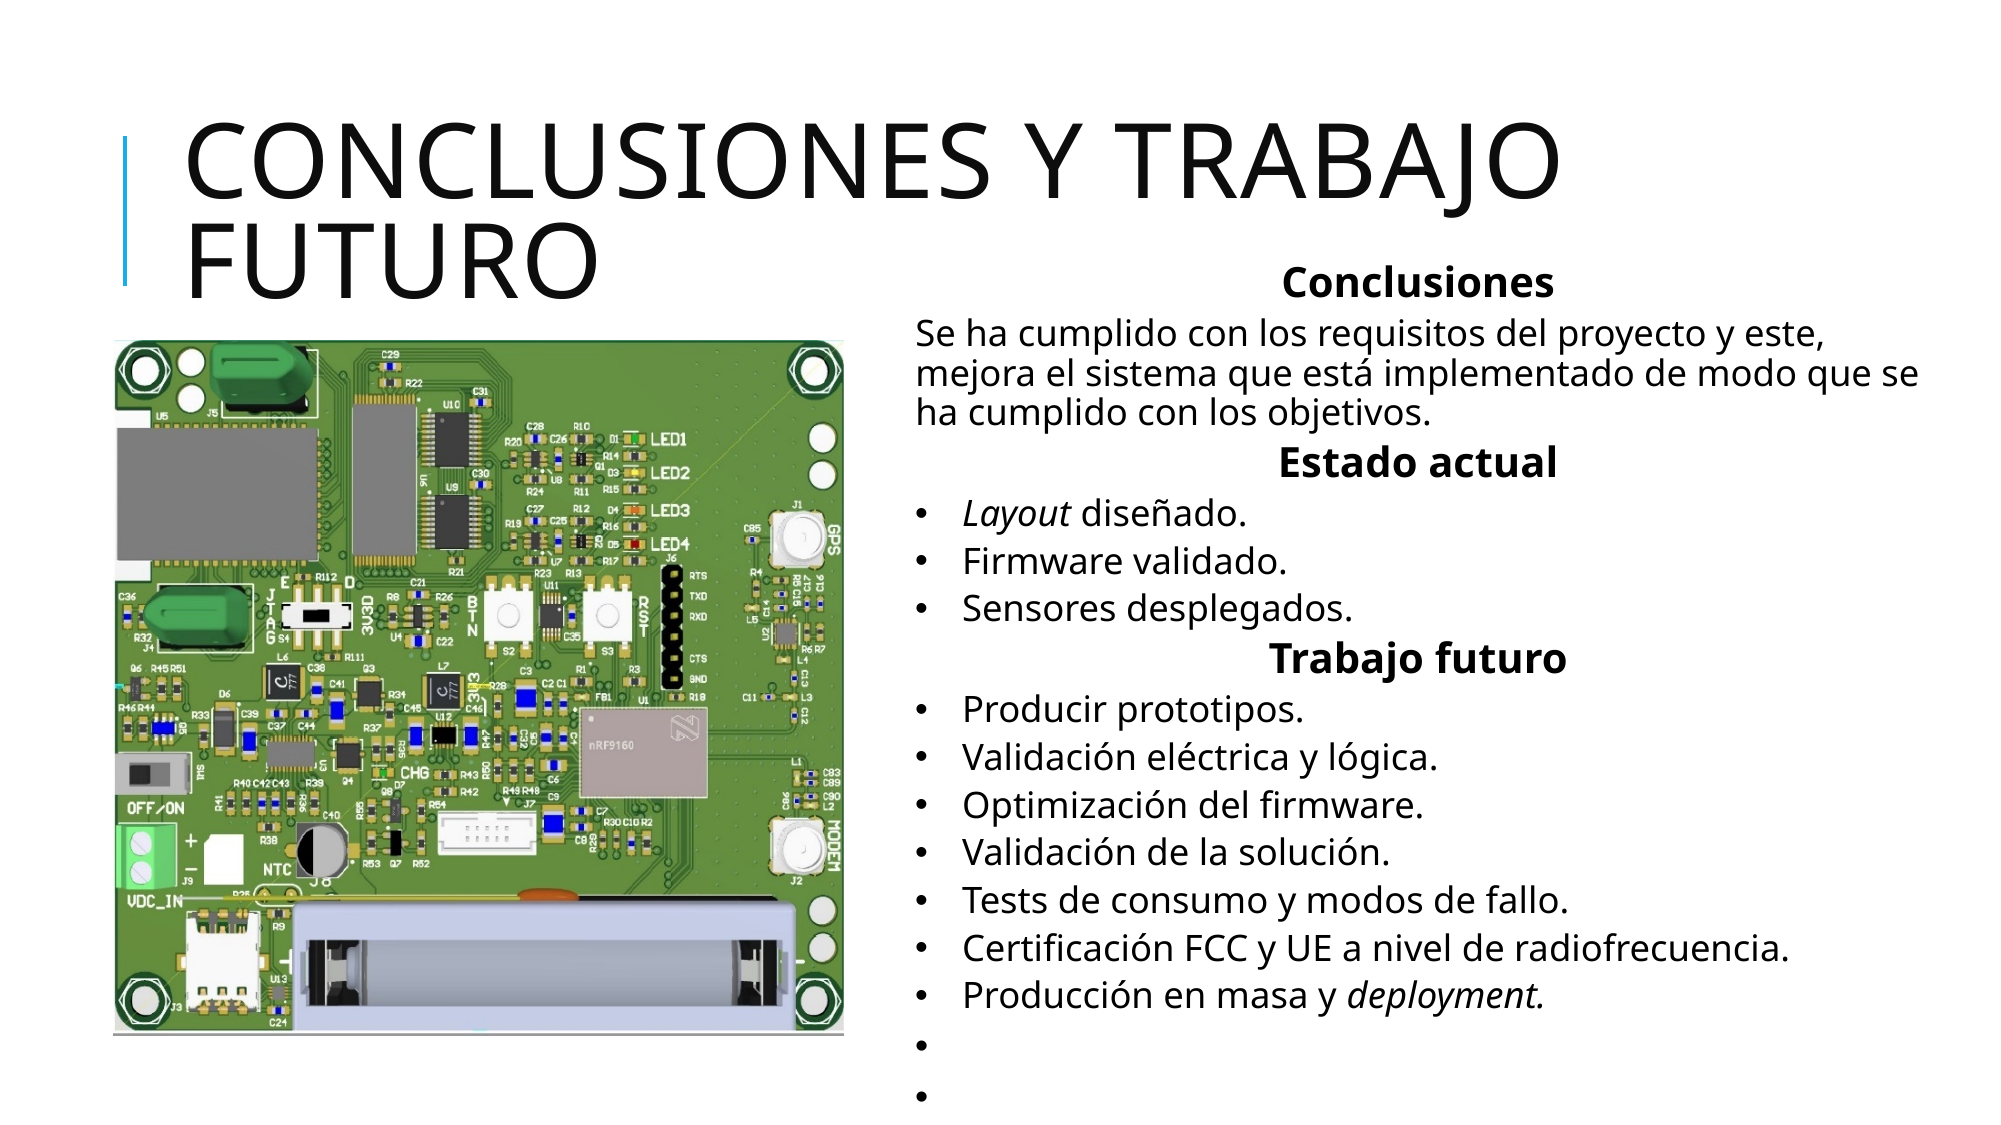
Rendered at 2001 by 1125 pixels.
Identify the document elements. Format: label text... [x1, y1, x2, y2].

text_box Conclusiones Se ha cumplido con los requisitos del proyecto y este, mejora el sistema que está implementado de modo que se ha cumplido con los objetivos. Estado actual Layout diseñado. Firmware validado. Sensores desplegados. Trabajo futuro Producir prototipos. Validación eléctrica y lógica. Optimización del firmware. Validación de la solución. Tests de consumo y modos de fallo. Certificación FCC y UE a nivel de radiofrecuencia. Producción en masa y deployment. [843, 254, 1949, 1125]
picture [113, 340, 843, 1036]
title Conclusiones y trabajo futuro [168, 96, 1763, 340]
